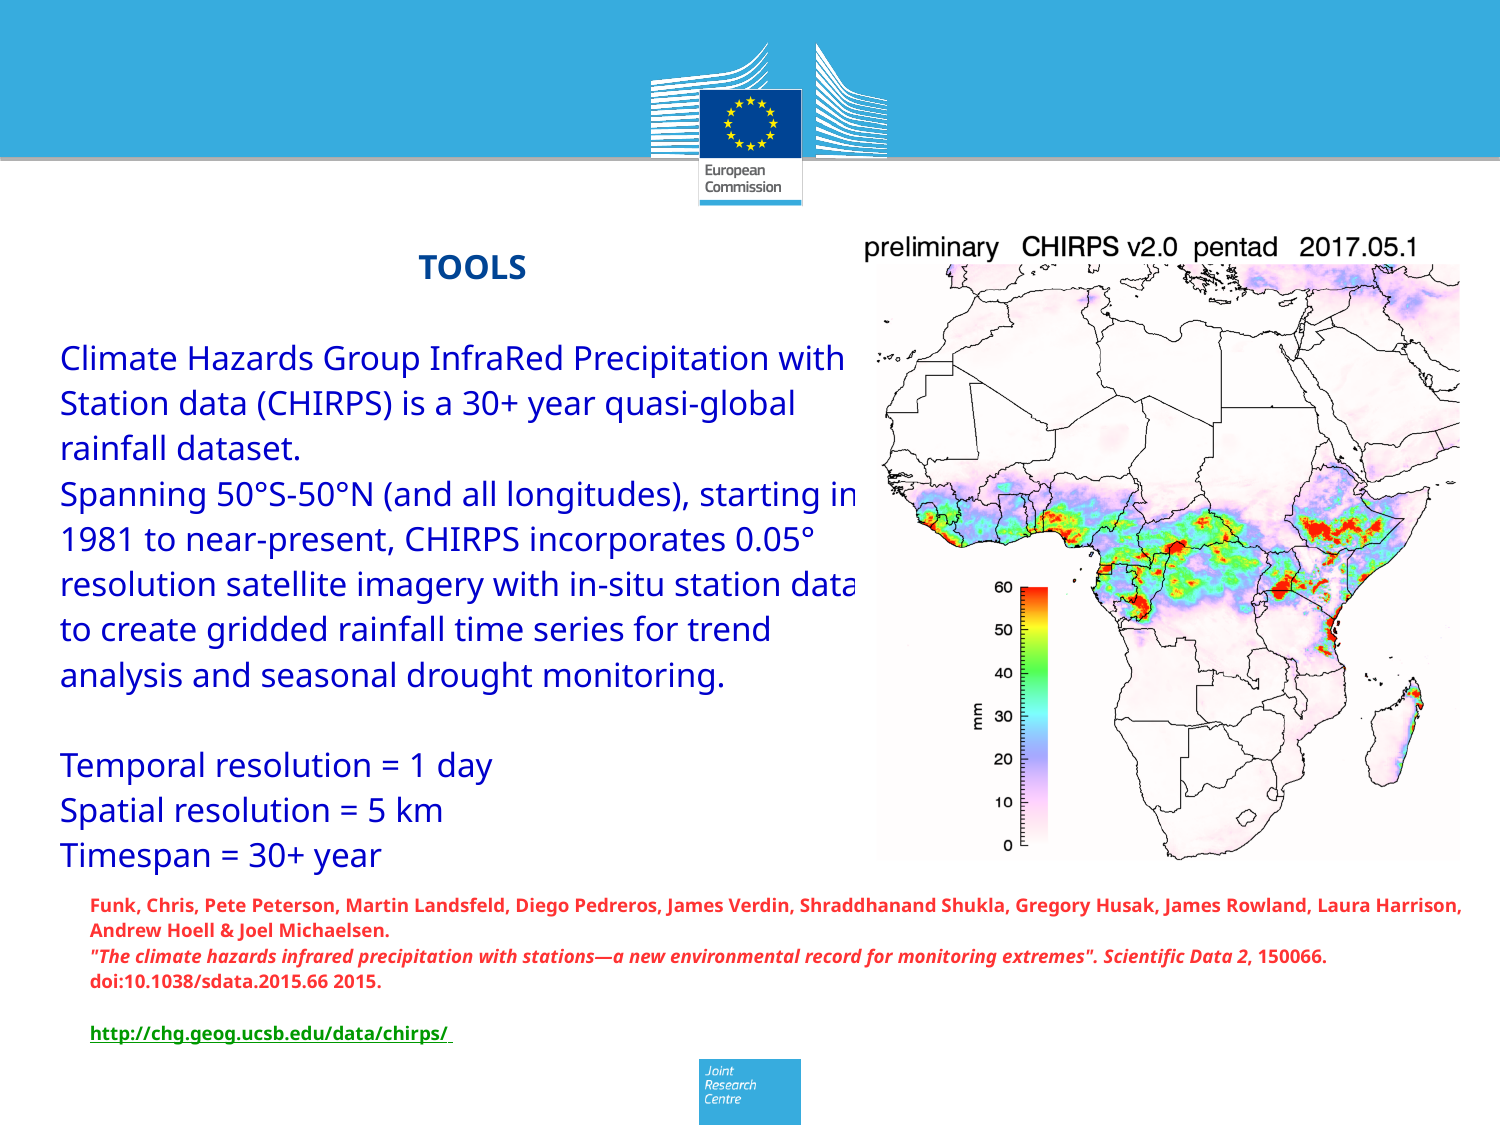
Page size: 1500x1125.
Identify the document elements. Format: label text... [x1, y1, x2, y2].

picture [651, 42, 887, 207]
picture [855, 225, 1469, 871]
text_box TOOLS Climate Hazards Group InfraRed Precipitation with Station data (CHIRPS) is a 30+ year quasi-global rainfall dataset. Spanning 50°S-50°N (and all longitudes), starting in 1981 to near-present, CHIRPS incorporates 0.05° resolution satellite imagery with in-situ station data to create gridded rainfall time series for trend analysis and seasonal drought monitoring. Temporal resolution = 1 day Spatial resolution = 5 km Timespan = 30+ year [45, 236, 901, 901]
picture [699, 1067, 801, 1125]
text_box Funk, Chris, Pete Peterson, Martin Landsfeld, Diego Pedreros, James Verdin, Shraddhanand Shukla, Gregory Husak, James Rowland, Laura Harrison, Andrew Hoell & Joel Michaelsen. "The climate hazards infrared precipitation with stations—a new environmental record for monitoring extremes". Scientific Data 2, 150066. doi:10.1038/sdata.2015.66 2015. http://chg.geog.ucsb.edu/data/chirps/ [75, 885, 1500, 1067]
